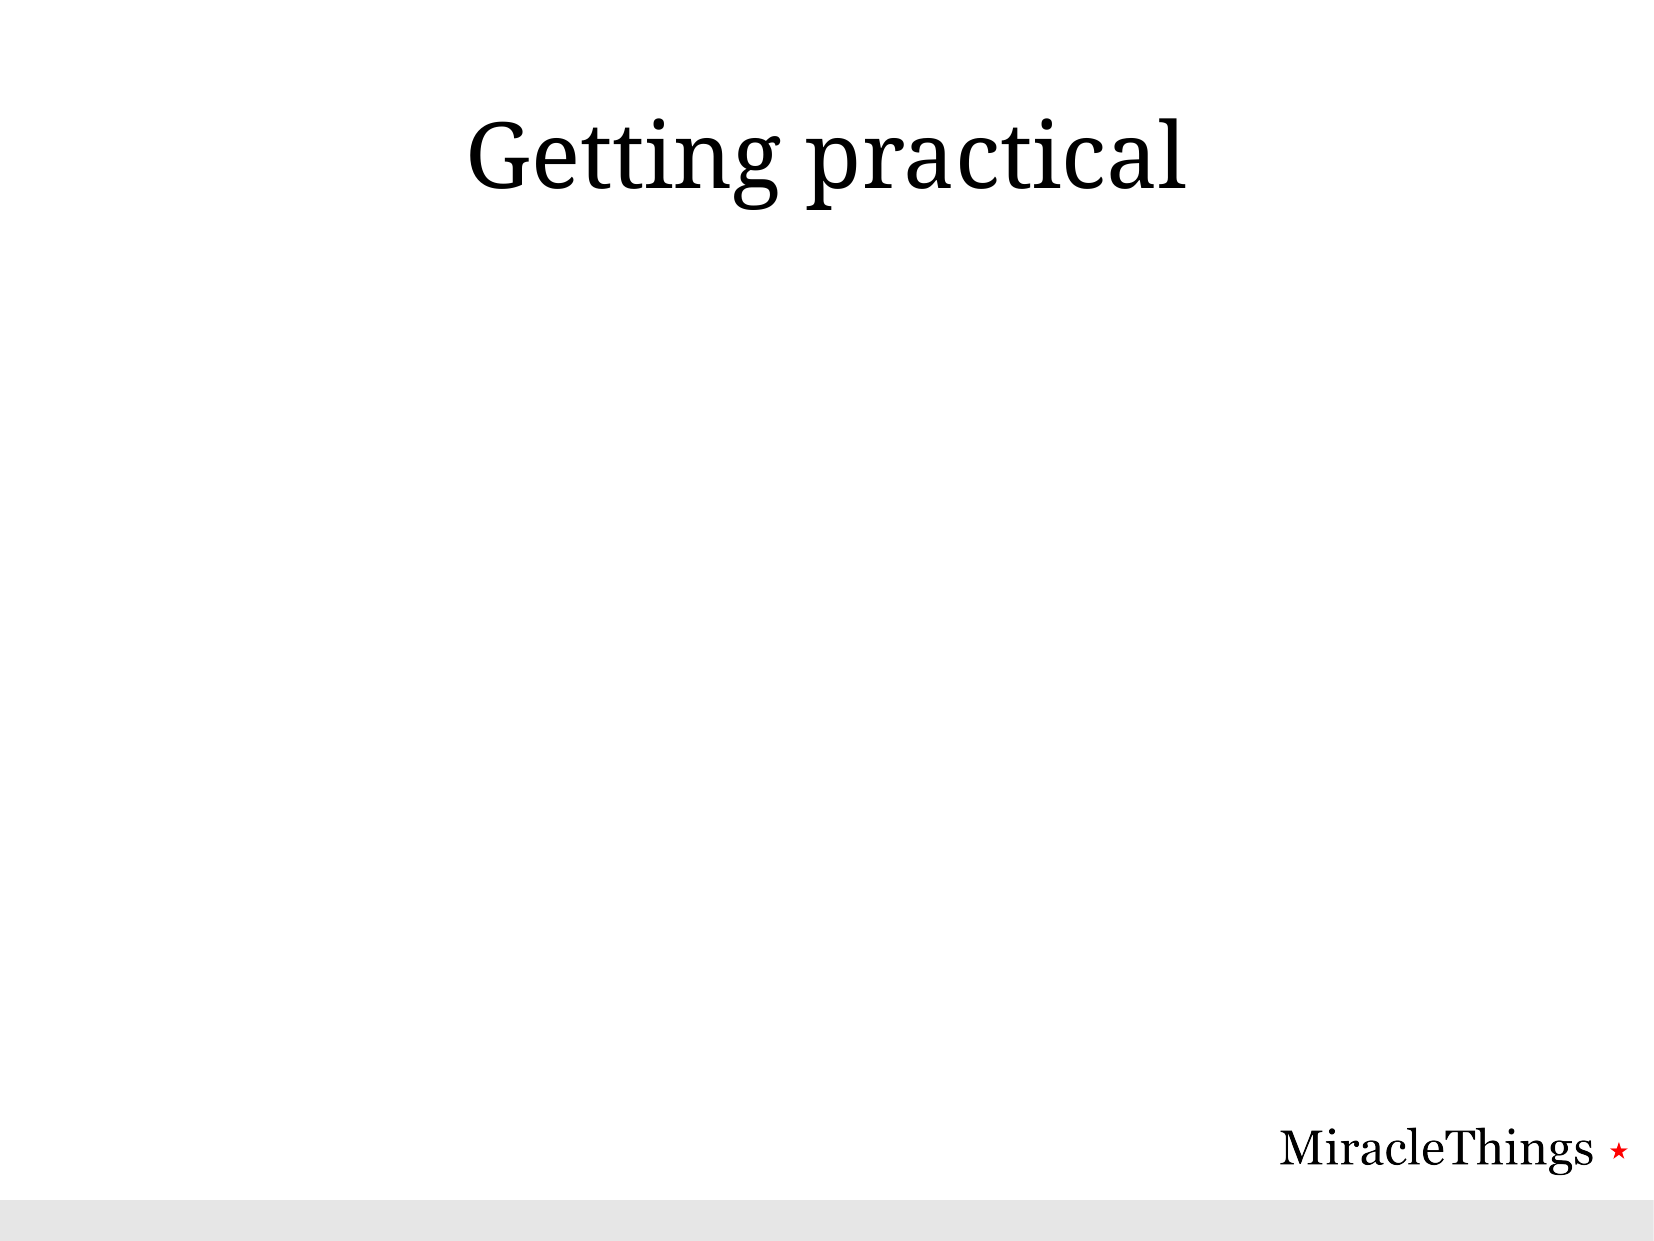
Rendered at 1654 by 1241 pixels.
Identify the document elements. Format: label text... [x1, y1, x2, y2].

title Getting practical [82, 49, 1571, 257]
picture [1248, 1054, 1654, 1200]
